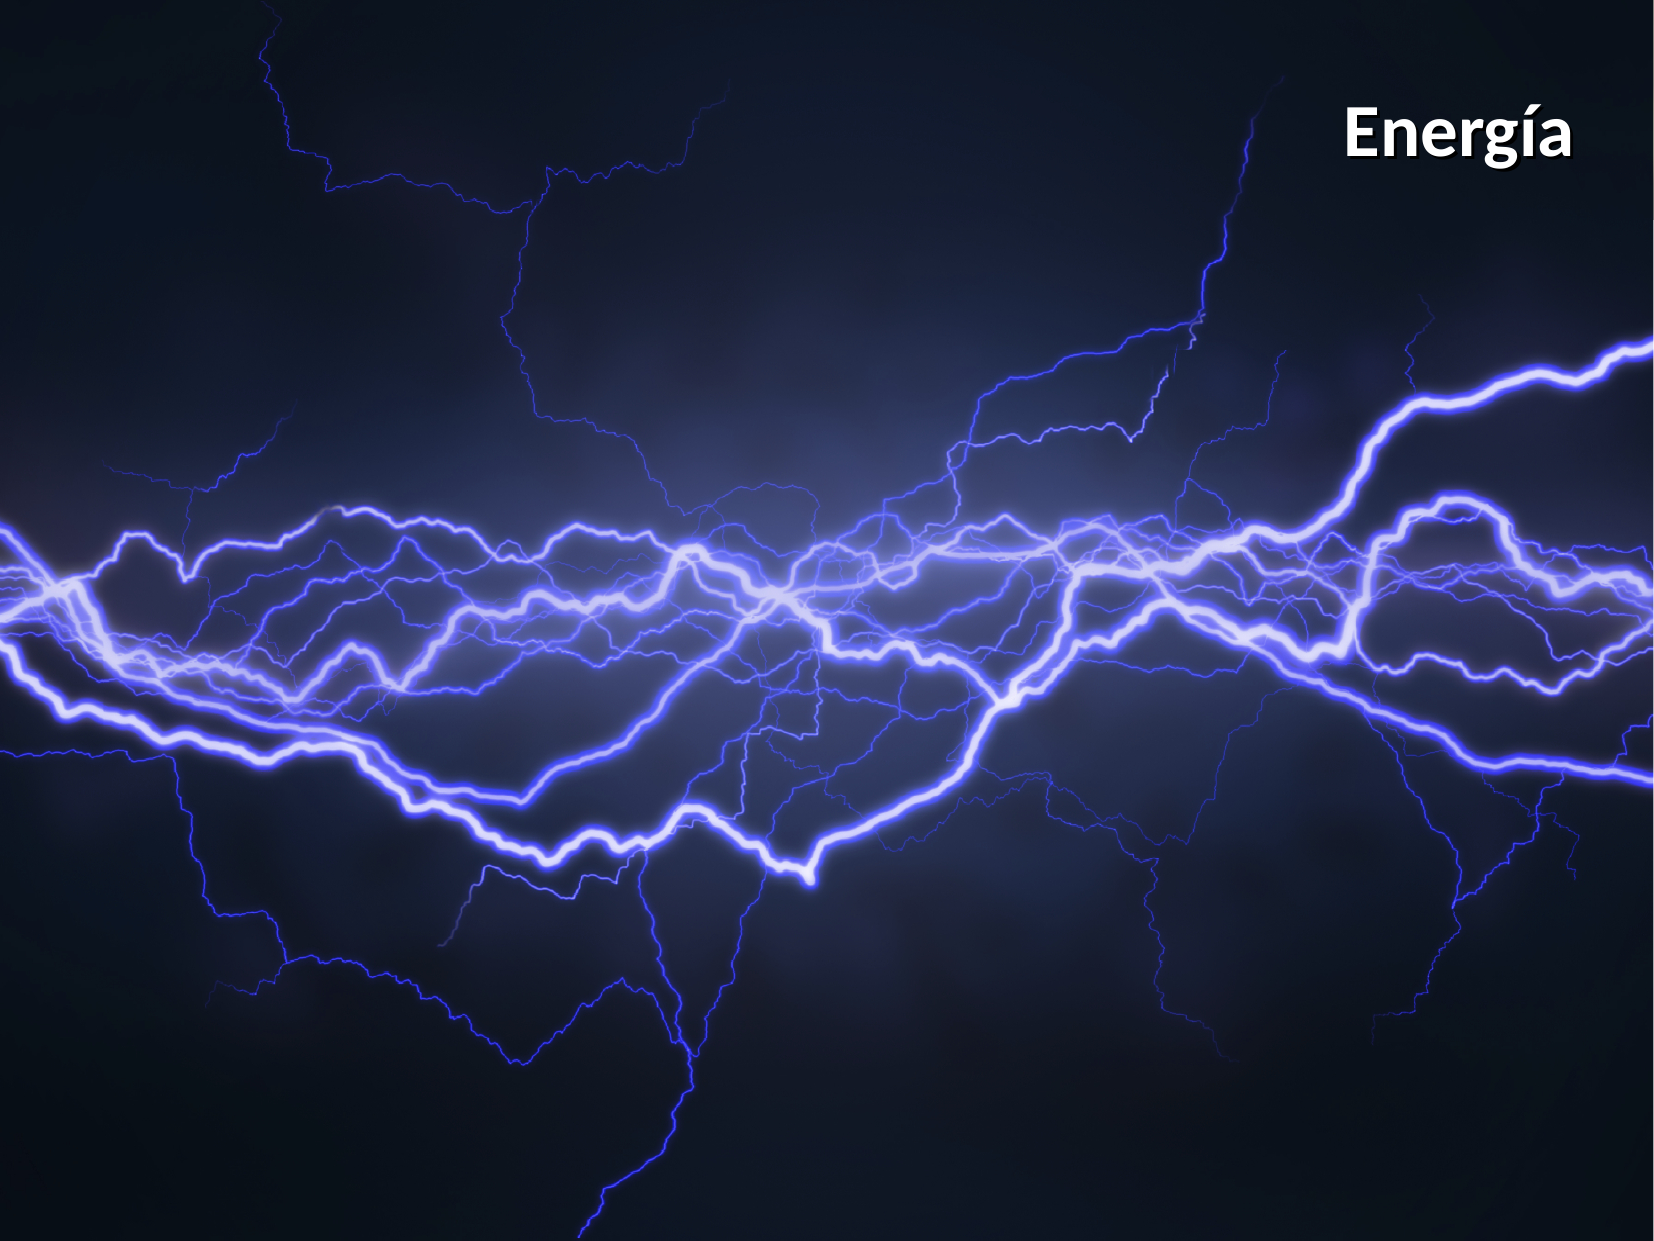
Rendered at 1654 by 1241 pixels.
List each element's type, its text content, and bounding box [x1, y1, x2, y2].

picture [0, 0, 1654, 1241]
title Energía [86, 49, 1576, 226]
